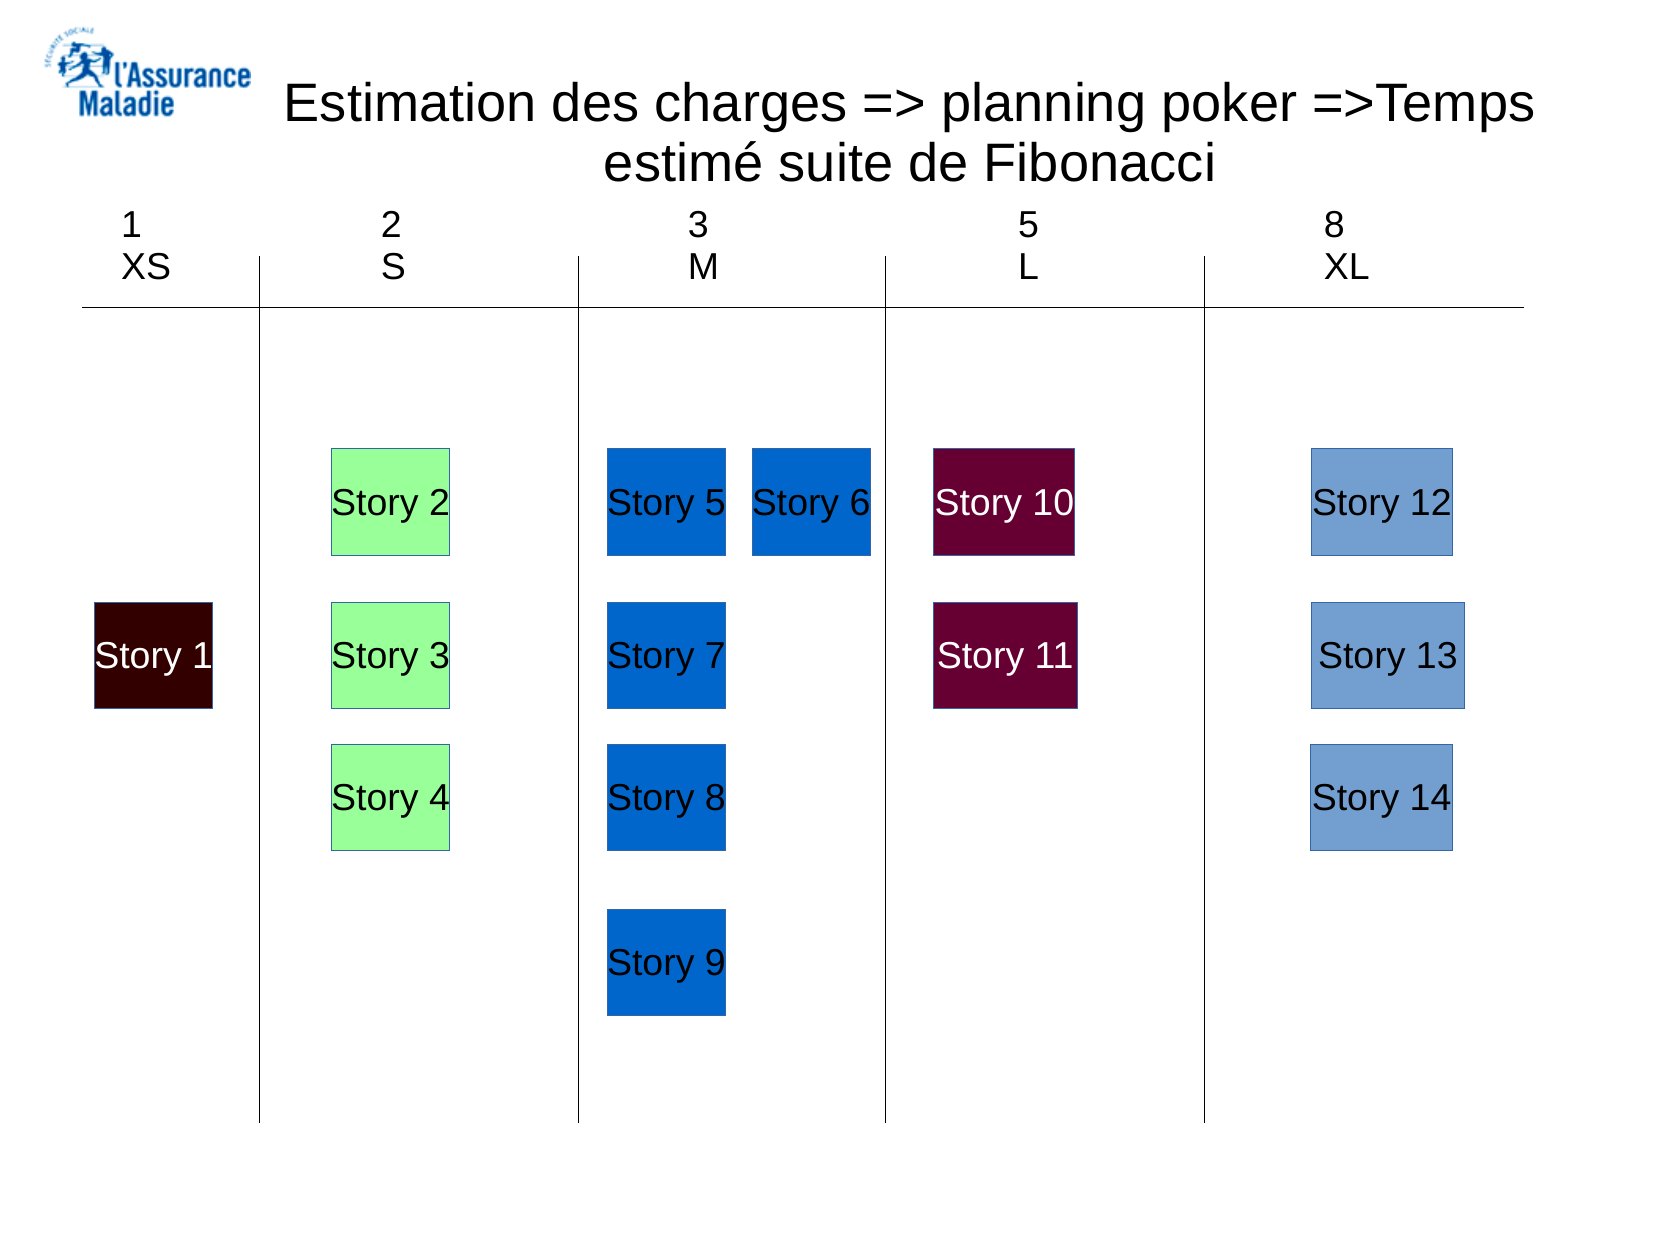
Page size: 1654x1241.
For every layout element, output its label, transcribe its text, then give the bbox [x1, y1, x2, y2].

text_box Story 13 [1311, 602, 1465, 709]
text_box Story 14 [1310, 744, 1453, 851]
text_box Story 11 [933, 602, 1078, 709]
text_box 2 S [366, 196, 432, 296]
text_box Story 7 [607, 602, 726, 709]
text_box 3 M [673, 196, 745, 296]
text_box Story 12 [1311, 448, 1453, 556]
text_box Story 3 [331, 602, 450, 709]
text_box Story 6 [752, 448, 871, 556]
text_box Story 8 [607, 744, 726, 851]
text_box Story 4 [331, 744, 450, 851]
text_box Story 2 [331, 448, 450, 556]
text_box Story 5 [607, 448, 726, 556]
title Estimation des charges => planning poker =>Temps estimé suite de Fibonacci [250, 29, 1571, 237]
text_box 5 L [1003, 196, 1065, 296]
picture [23, 23, 251, 118]
text_box 8 XL [1309, 196, 1394, 296]
text_box Story 10 [933, 448, 1075, 556]
text_box 1 XS [106, 196, 197, 296]
text_box Story 9 [607, 909, 726, 1016]
text_box Story 1 [94, 602, 213, 709]
